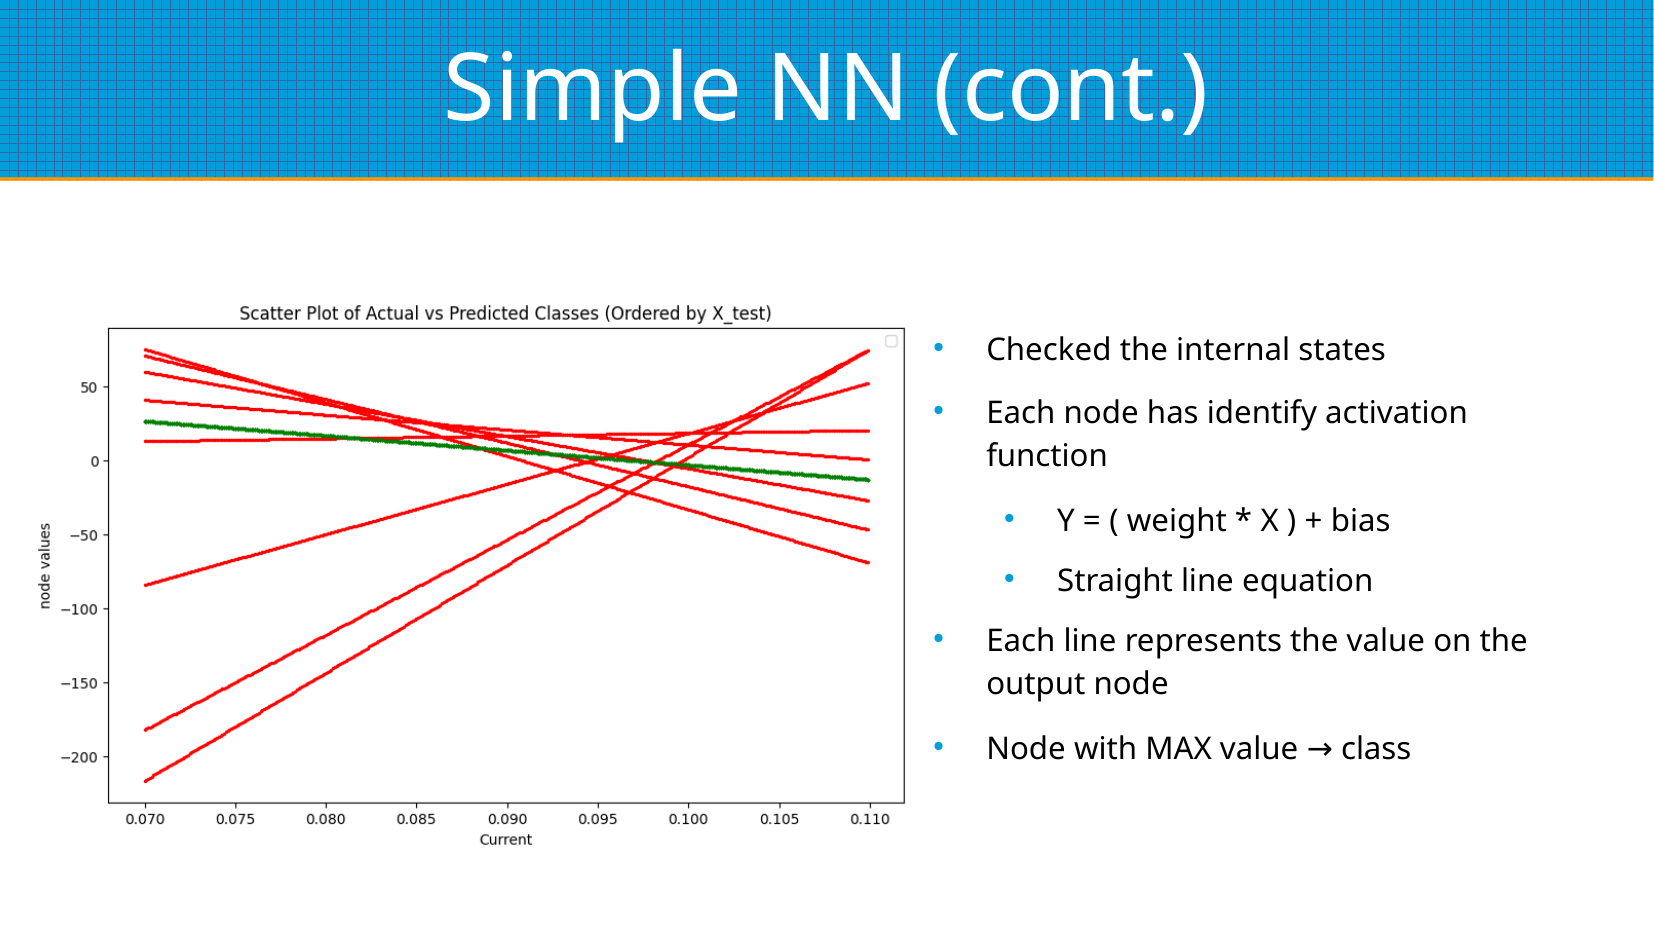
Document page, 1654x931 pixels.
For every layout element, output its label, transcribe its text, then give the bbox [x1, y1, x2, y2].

title Simple NN (cont.) [82, 14, 1571, 148]
list Checked the internal states Each node has identify activation function Y = ( weight * X ) + bias Straight line equation Each line represents the value on the output node Node with MAX value → class [915, 124, 1571, 833]
picture [29, 295, 914, 857]
